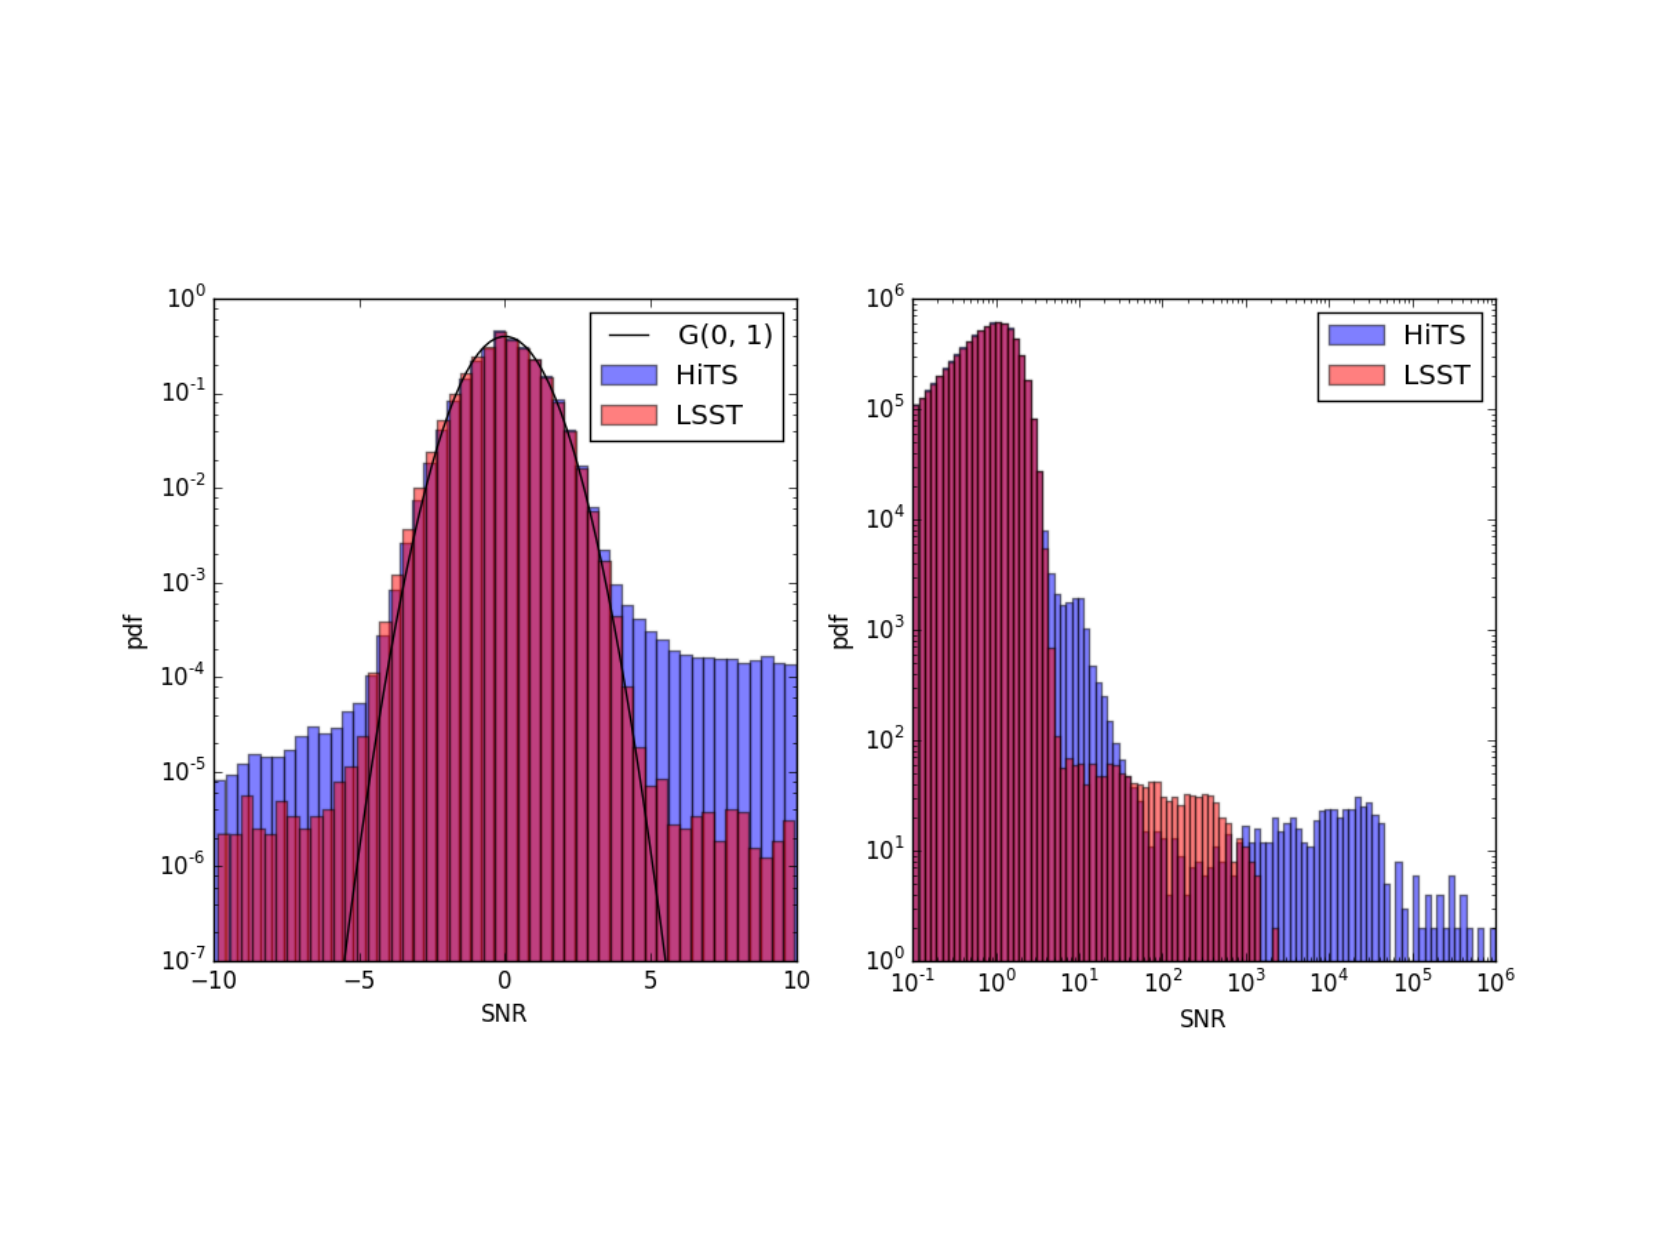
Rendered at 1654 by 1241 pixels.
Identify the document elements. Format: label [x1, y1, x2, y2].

picture [7, 216, 1654, 1044]
